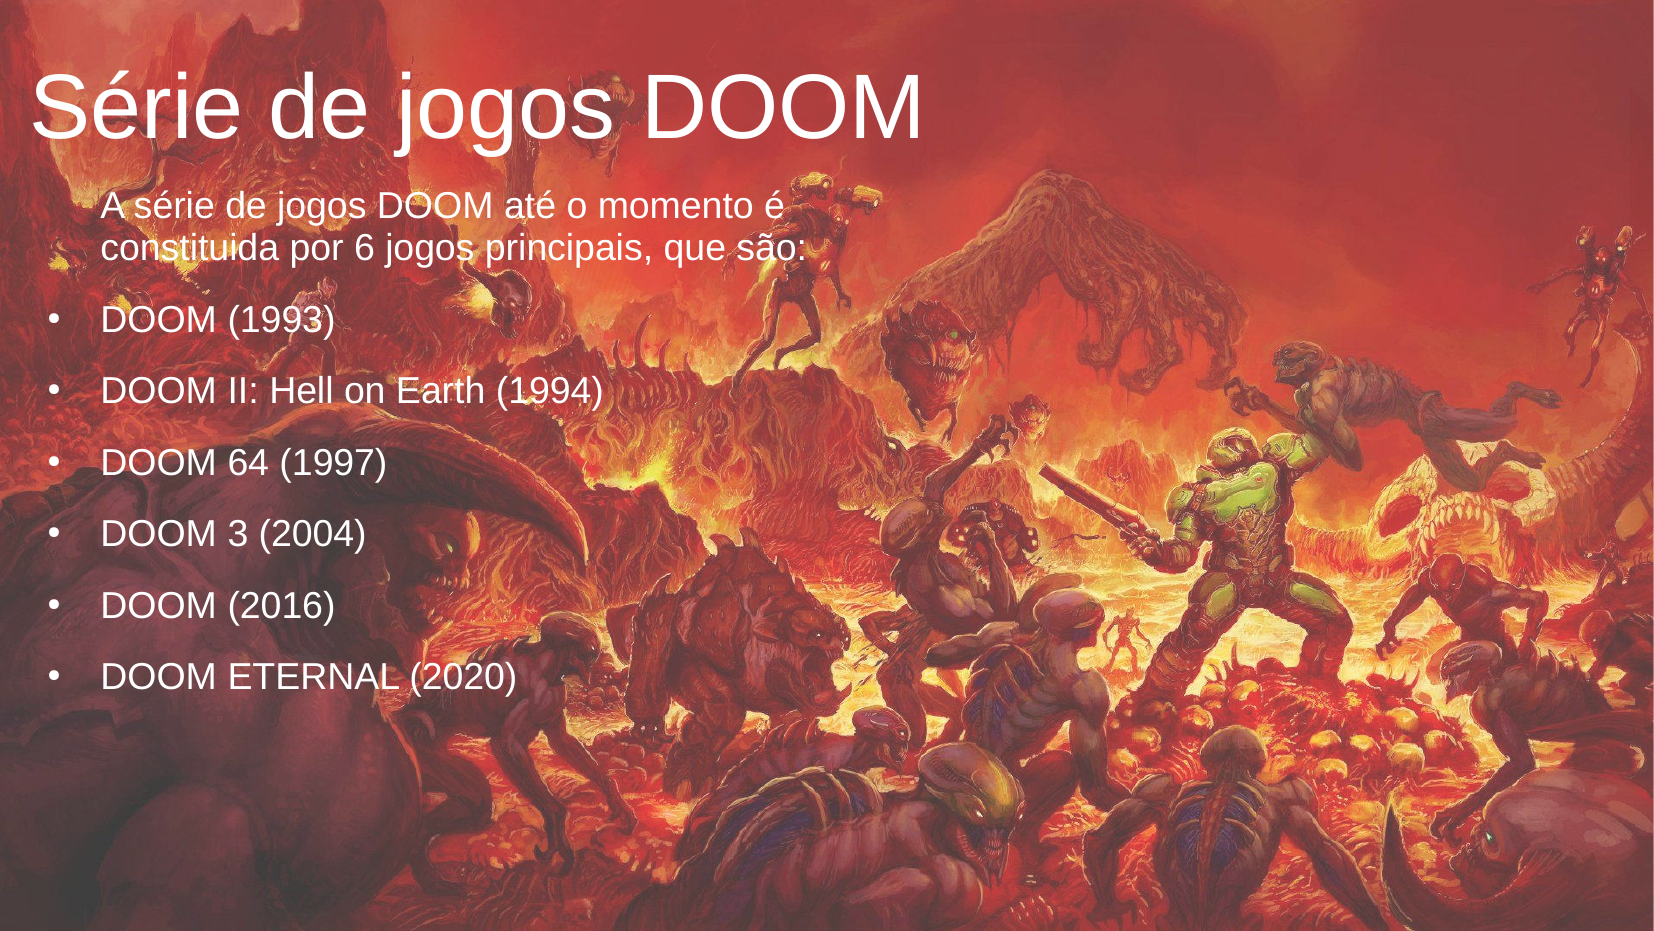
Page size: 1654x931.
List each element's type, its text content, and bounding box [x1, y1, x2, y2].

title Série de jogos DOOM [29, 29, 951, 185]
list A série de jogos DOOM até o momento é constituida por 6 jogos principais, que são: DOOM (1993) DOOM II: Hell on Earth (1994) DOOM 64 (1997) DOOM 3 (2004) DOOM (2016) DOOM ETERNAL (2020) [29, 184, 945, 924]
